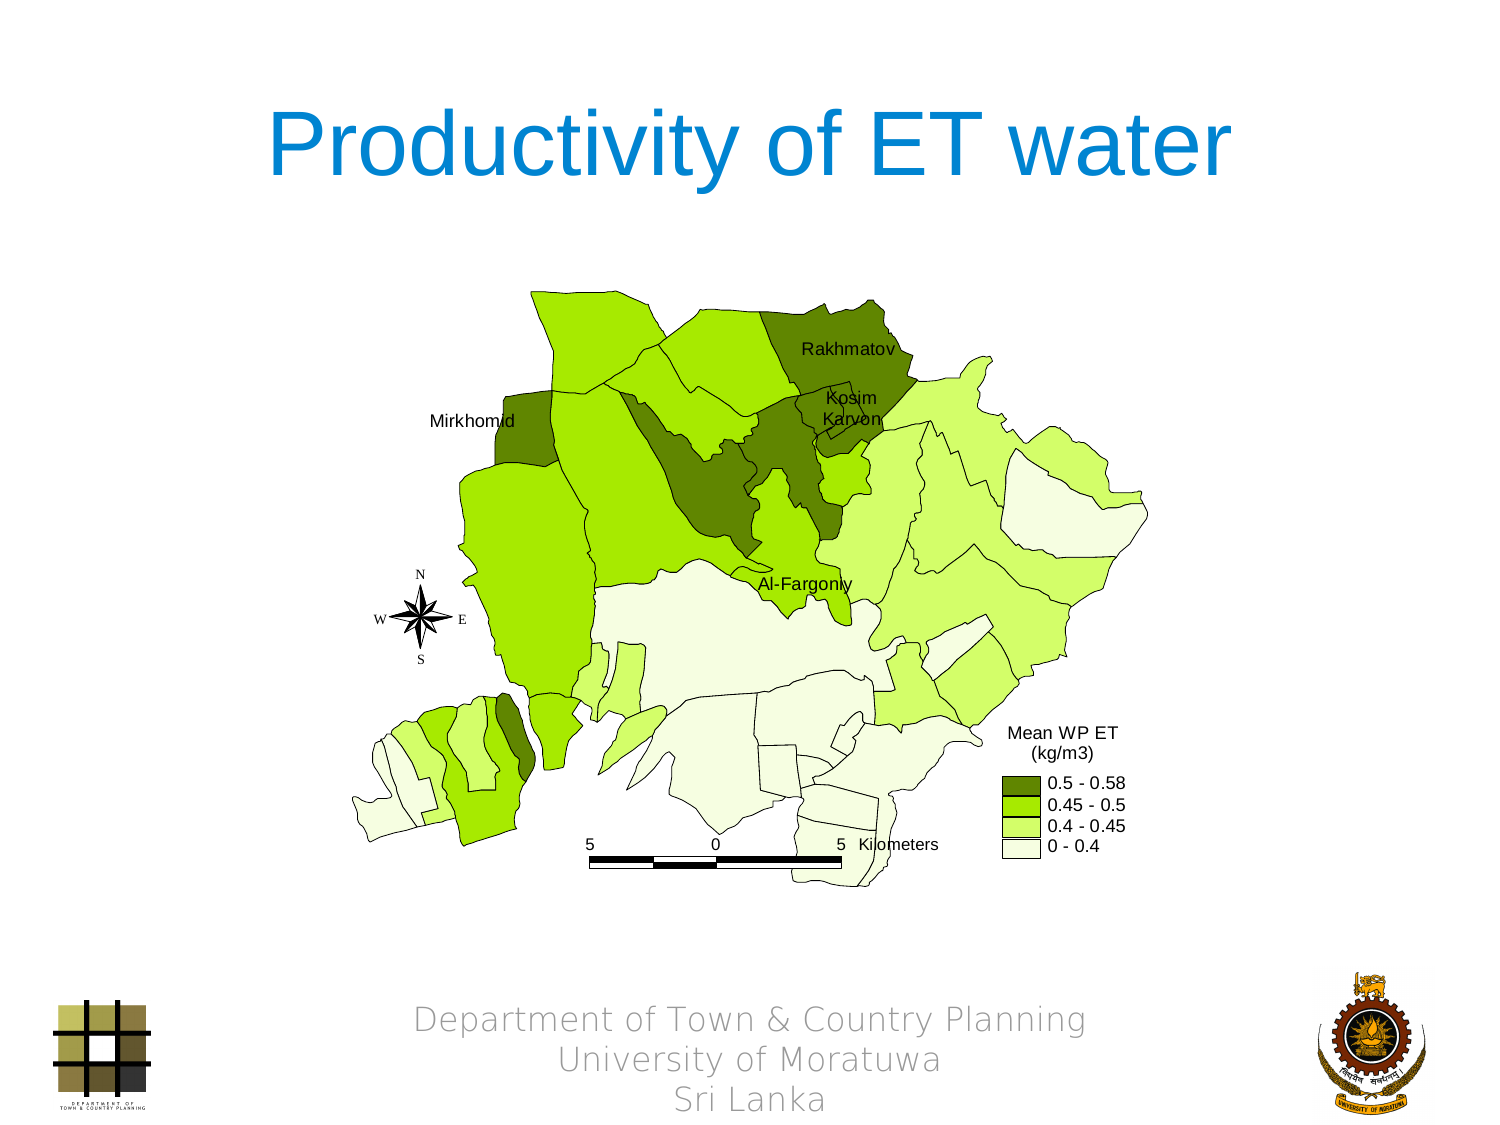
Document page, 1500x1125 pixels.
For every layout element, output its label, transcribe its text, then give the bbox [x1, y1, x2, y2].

title Productivity of ET water [75, 45, 1426, 233]
picture [53, 1000, 151, 1110]
picture [323, 262, 1177, 915]
picture [1312, 966, 1435, 1125]
